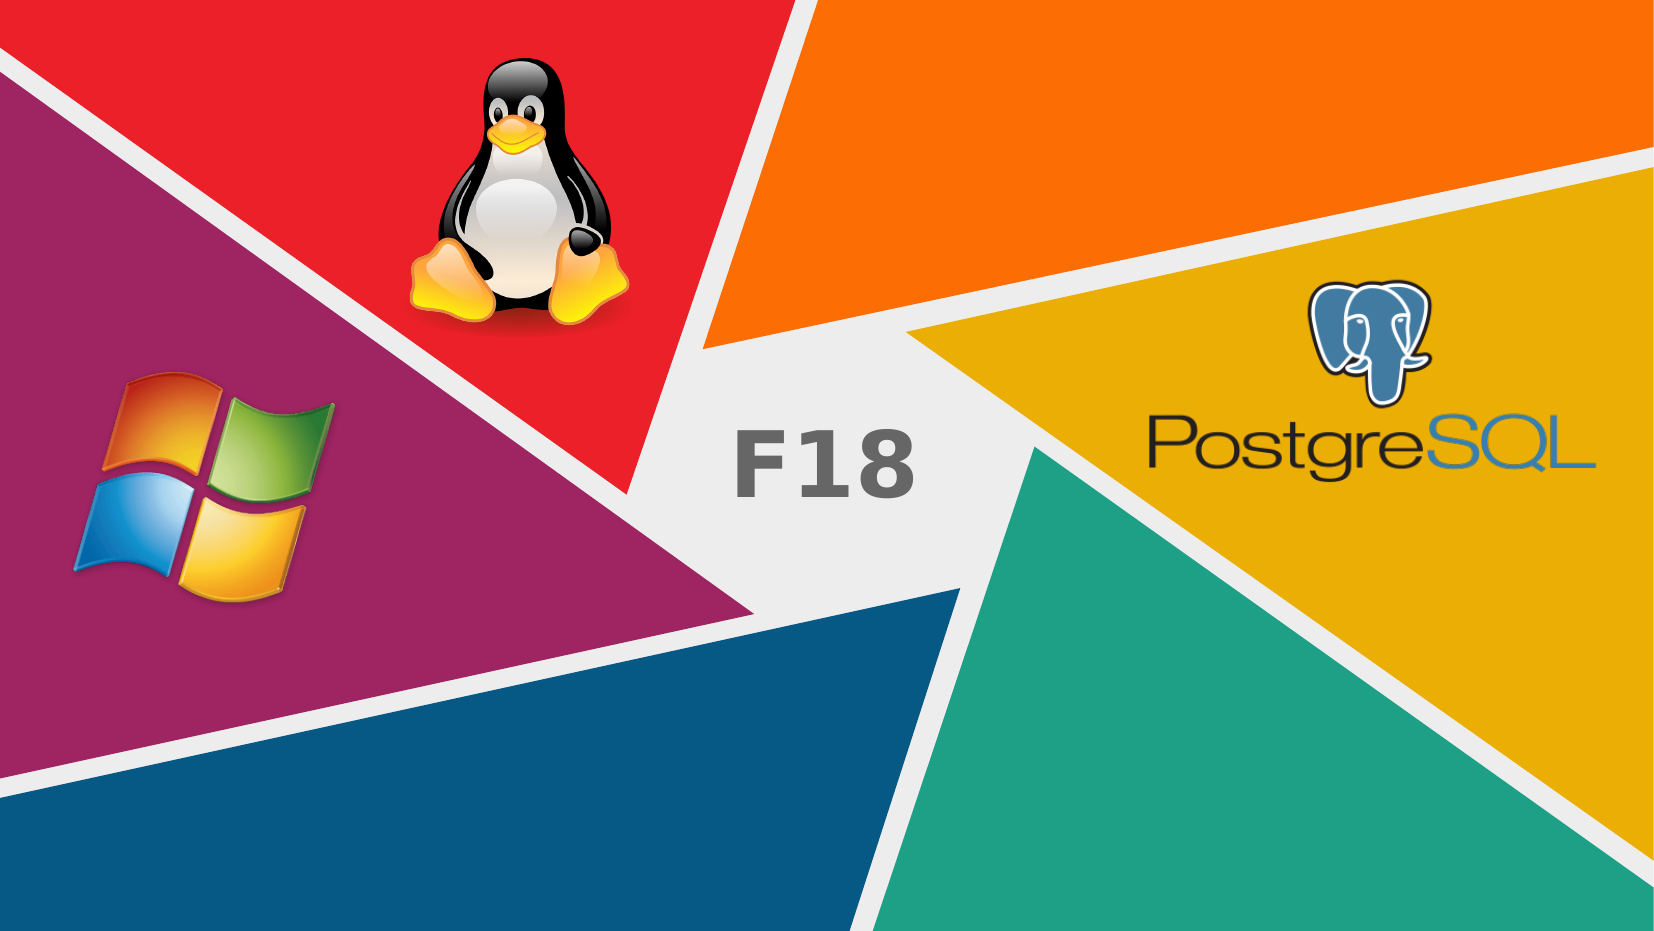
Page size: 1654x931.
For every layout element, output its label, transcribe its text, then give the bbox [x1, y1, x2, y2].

picture [401, 58, 635, 337]
picture [70, 354, 343, 626]
subtitle F18 [614, 313, 1035, 618]
picture [1121, 259, 1619, 508]
